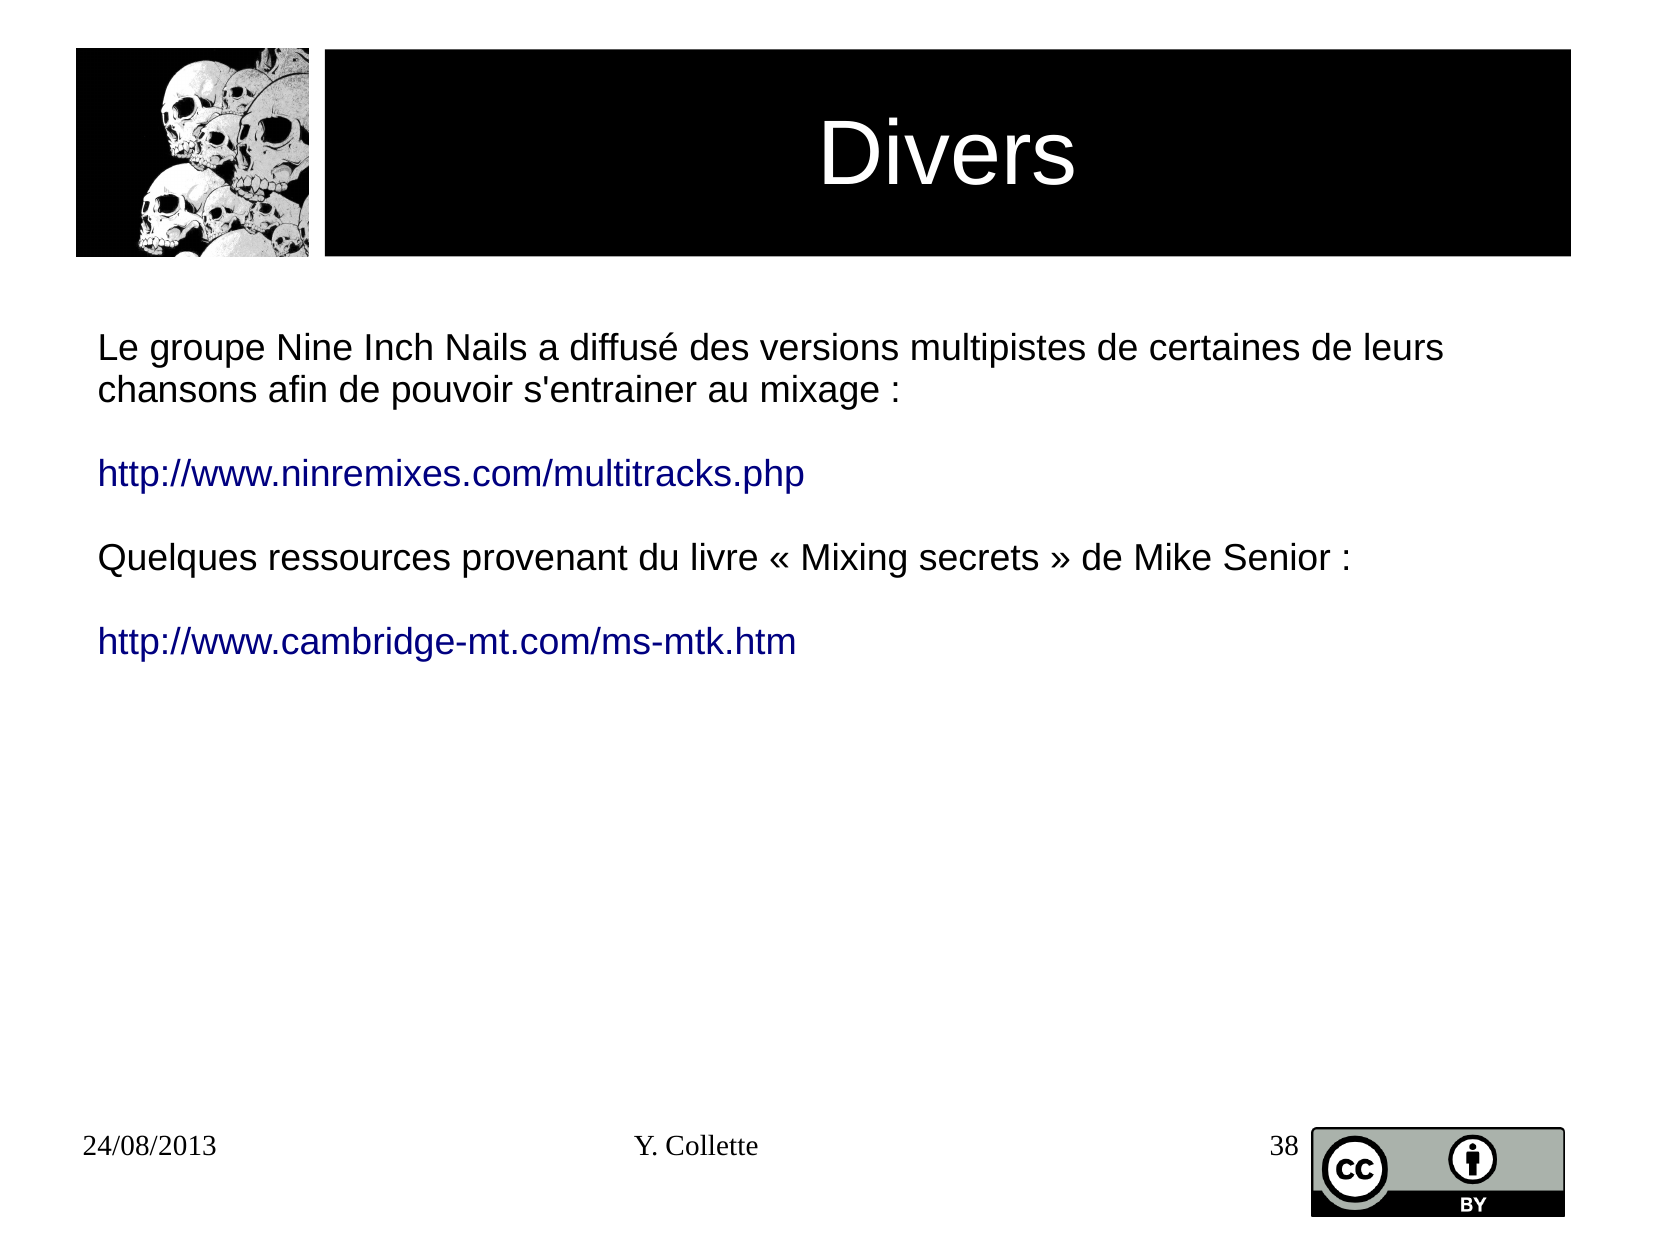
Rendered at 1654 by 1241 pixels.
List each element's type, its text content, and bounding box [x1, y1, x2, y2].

text_box Le groupe Nine Inch Nails a diffusé des versions multipistes de certaines de leurs chansons afin de pouvoir s'entrainer au mixage : http://www.ninremixes.com/multitracks.php Quelques ressources provenant du livre « Mixing secrets » de Mike Senior : http://www.cambridge-mt.com/ms-mtk.htm [82, 318, 1571, 712]
picture [76, 48, 309, 257]
title Divers [324, 49, 1571, 257]
picture [1311, 1127, 1565, 1217]
